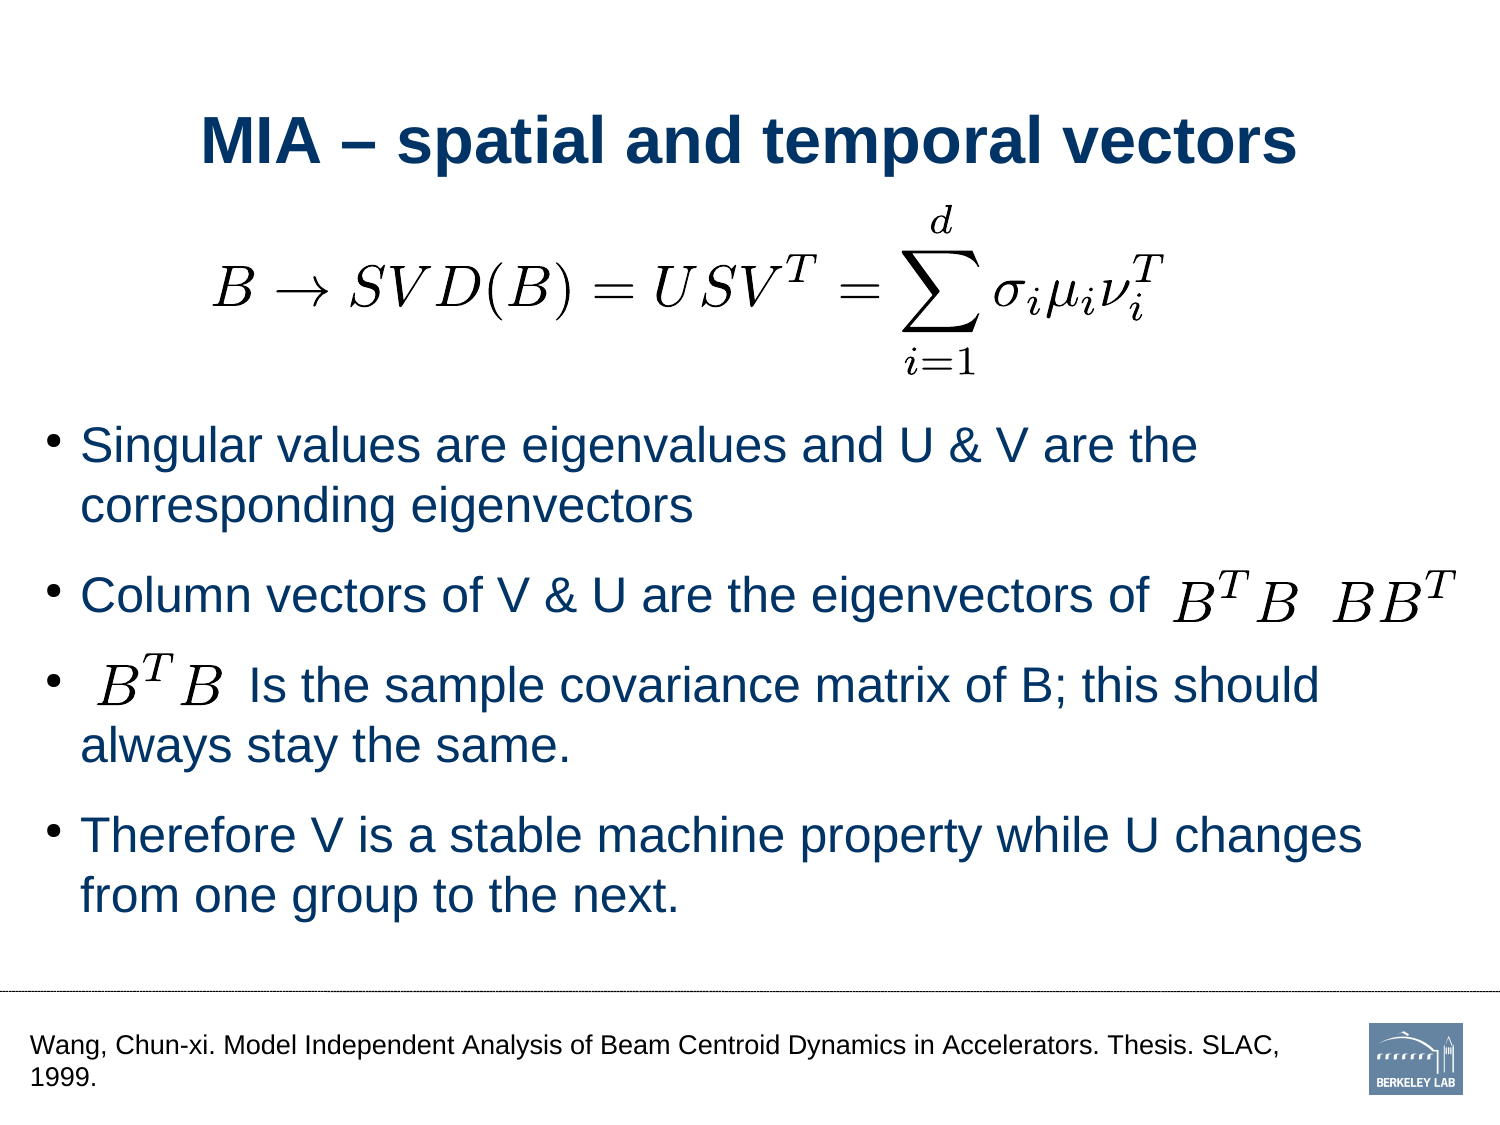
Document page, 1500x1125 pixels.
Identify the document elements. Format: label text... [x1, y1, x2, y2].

title MIA – spatial and temporal vectors [111, 42, 1389, 231]
text_box [1170, 570, 1458, 622]
text_box Singular values are eigenvalues and U & V are the corresponding eigenvectors Column vectors of V & U are the eigenvectors of Is the sample covariance matrix of B; this should always stay the same. Therefore V is a stable machine property while U changes from one group to the next. [30, 404, 1486, 930]
text_box [94, 653, 226, 706]
text_box Wang, Chun-xi. Model Independent Analysis of Beam Centroid Dynamics in Accelerators. Thesis. SLAC, 1999. [15, 1020, 1366, 1081]
text_box [210, 204, 1166, 376]
picture [1369, 1023, 1463, 1095]
